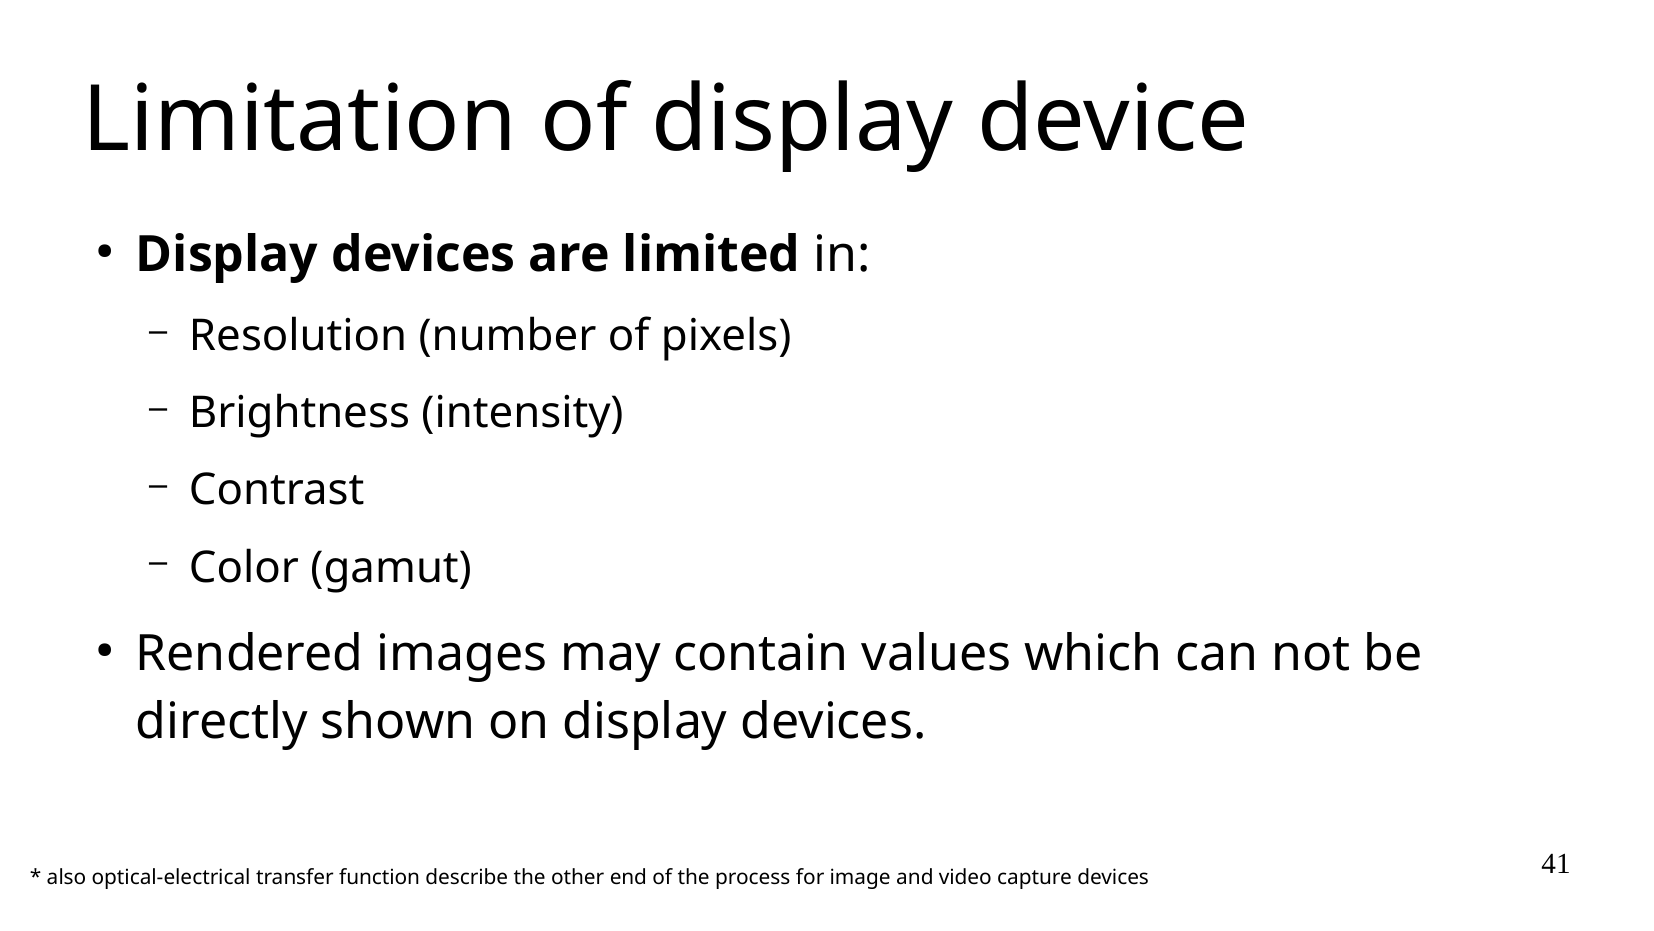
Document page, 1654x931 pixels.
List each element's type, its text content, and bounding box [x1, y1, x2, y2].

title Limitation of display device [82, 37, 1571, 193]
text_box * also optical-electrical transfer function describe the other end of the process for image and video capture devices [15, 855, 1636, 896]
list Display devices are limited in: Resolution (number of pixels) Brightness (intensity) Contrast Color (gamut) Rendered images may contain values which can not be directly shown on display devices. [82, 217, 1571, 758]
